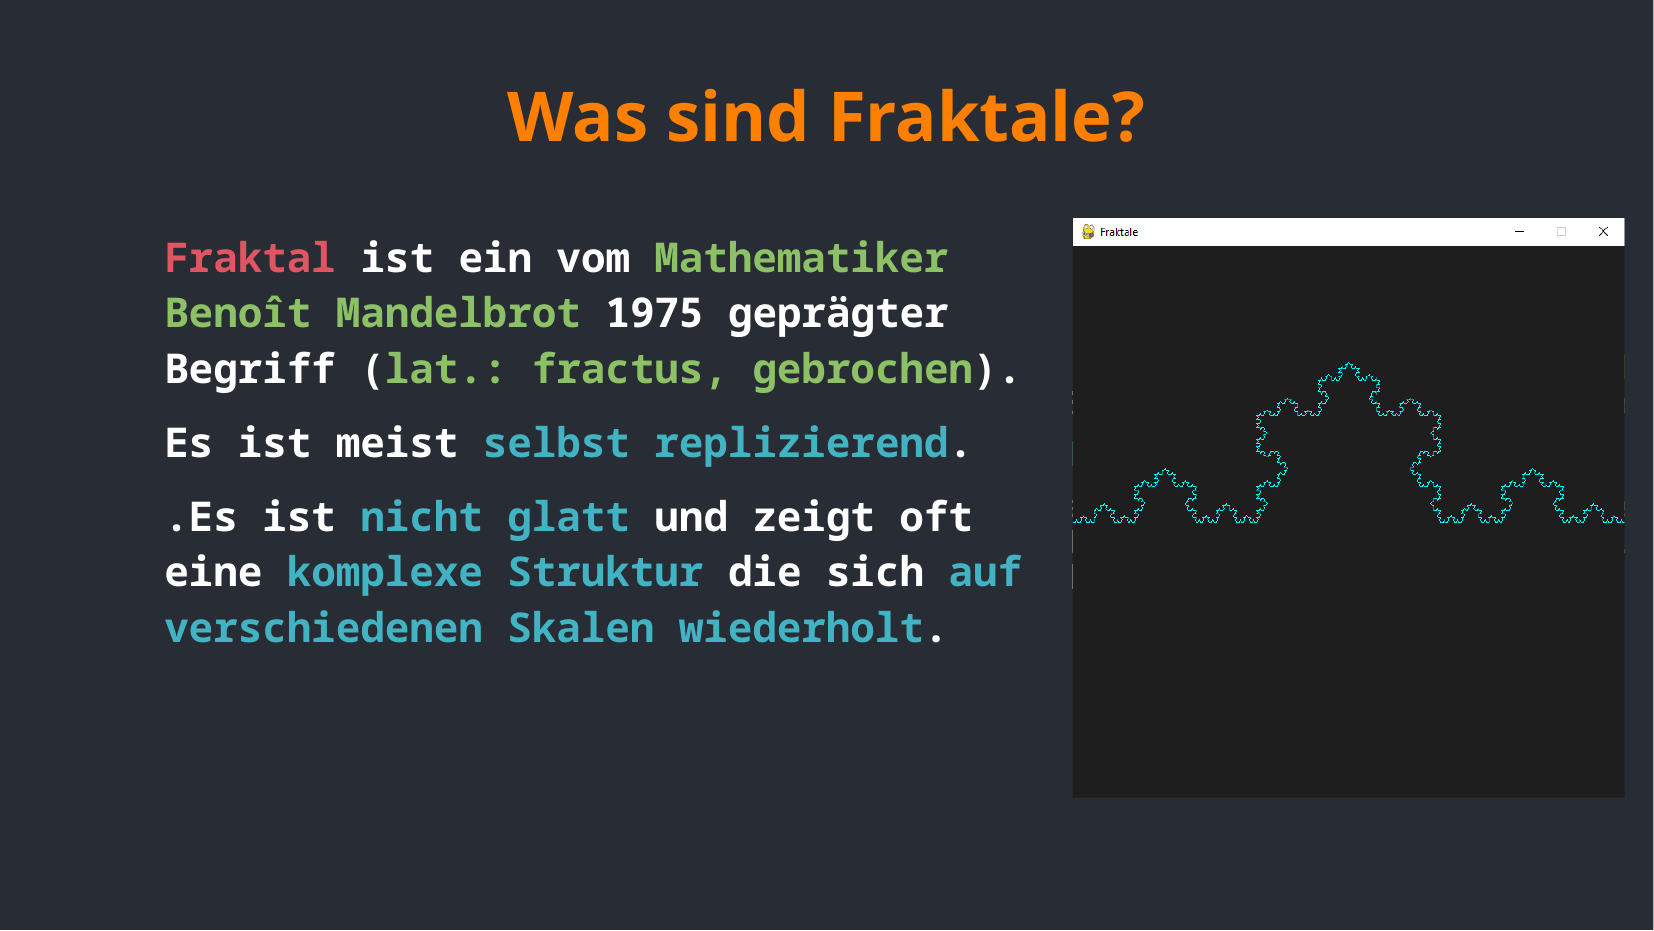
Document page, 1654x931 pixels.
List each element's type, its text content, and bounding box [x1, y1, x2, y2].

list Fraktal ist ein vom Mathematiker Benoît Mandelbrot 1975 geprägter Begriff (lat.: fractus, gebrochen). Es ist meist selbst replizierend. .Es ist nicht glatt und zeigt oft eine komplexe Struktur die sich auf verschiedenen Skalen wiederholt. [106, 228, 1073, 768]
picture [1072, 217, 1625, 798]
title Was sind Fraktale? [82, 75, 1571, 154]
